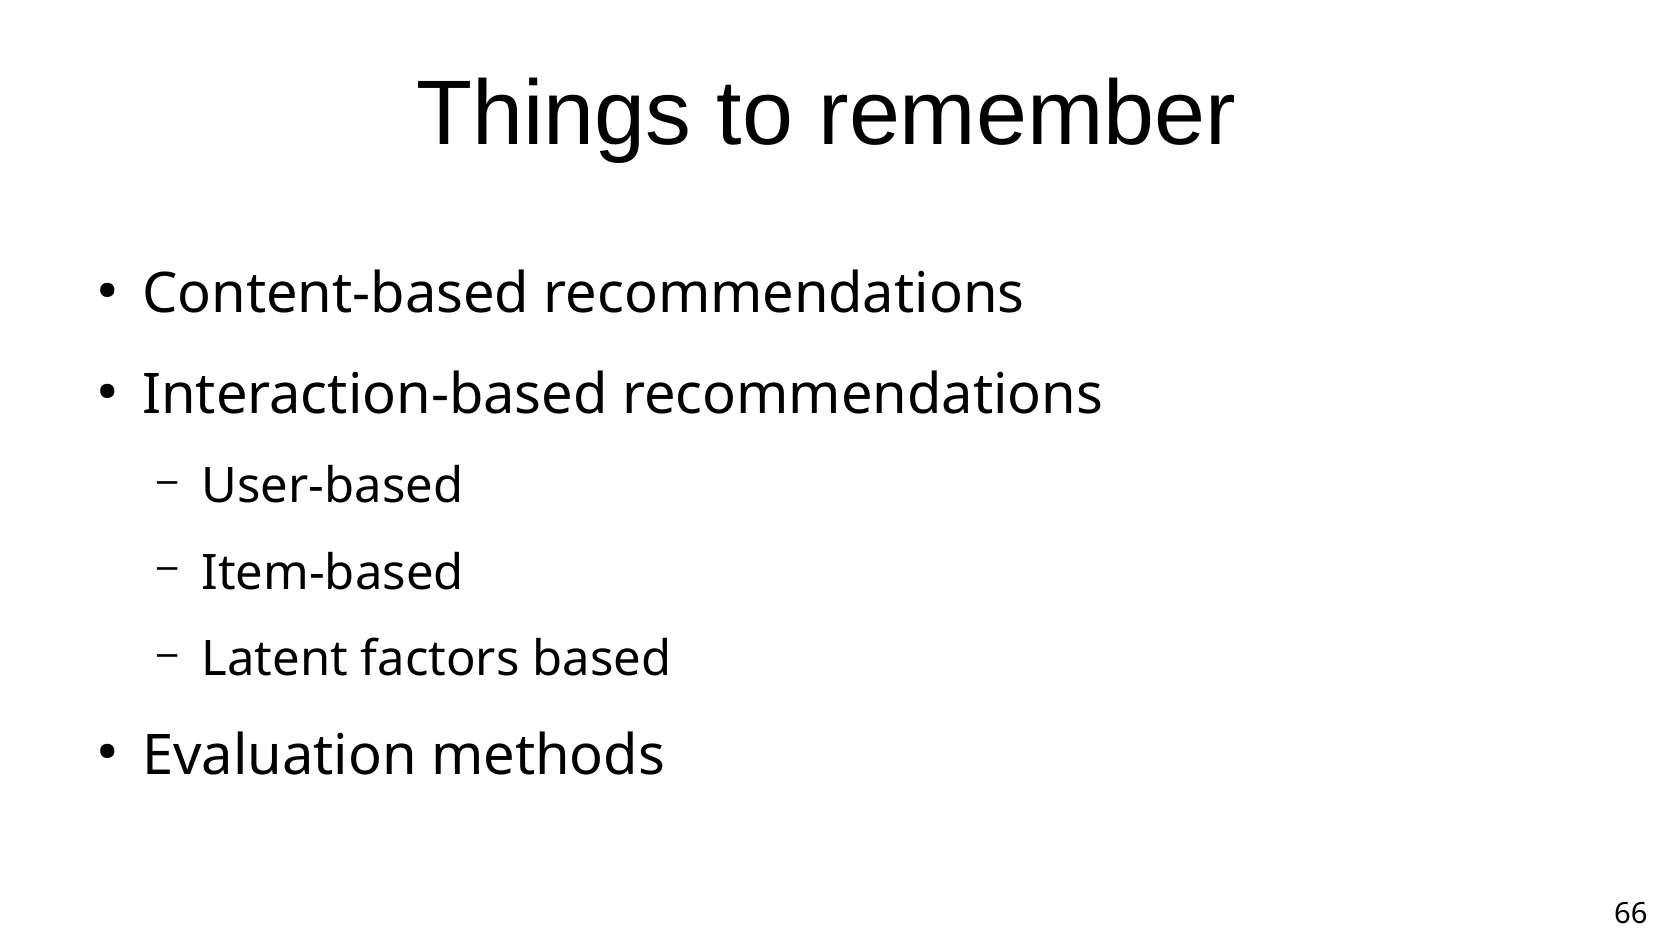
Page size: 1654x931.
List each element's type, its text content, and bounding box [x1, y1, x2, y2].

title Things to remember [82, 1, 1571, 226]
list Content-based recommendations Interaction-based recommendations User-based Item-based Latent factors based Evaluation methods [82, 253, 1571, 793]
